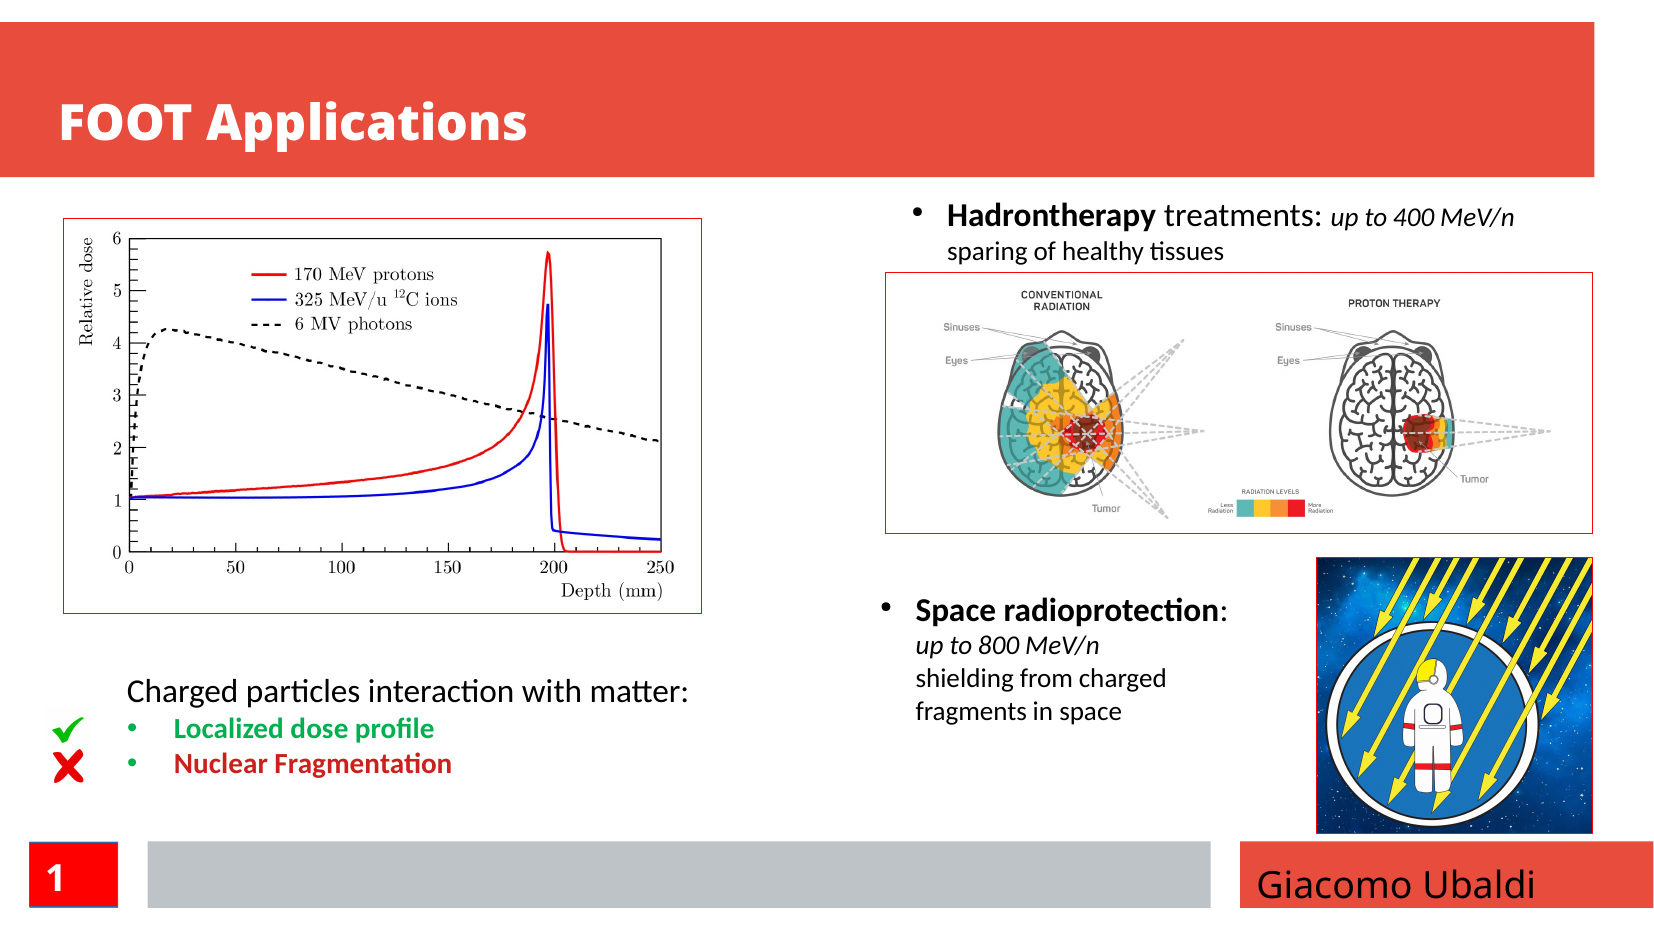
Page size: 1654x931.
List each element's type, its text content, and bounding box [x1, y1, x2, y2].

text_box Hadrontherapy treatments: up to 400 MeV/n sparing of healthy tissues [896, 186, 1536, 354]
picture [44, 706, 92, 787]
picture [63, 218, 702, 614]
text_box [29, 842, 112, 907]
picture [885, 272, 1593, 534]
picture [1316, 557, 1593, 834]
text_box 1 [30, 844, 86, 903]
title FOOT Applications [59, 44, 1595, 156]
text_box Giacomo Ubaldi [1241, 850, 1568, 910]
text_box Charged particles interaction with matter: Localized dose profile Nuclear Fragmentation [112, 662, 706, 907]
text_box Space radioprotection: up to 800 MeV/n shielding from charged fragments in space [865, 580, 1244, 813]
